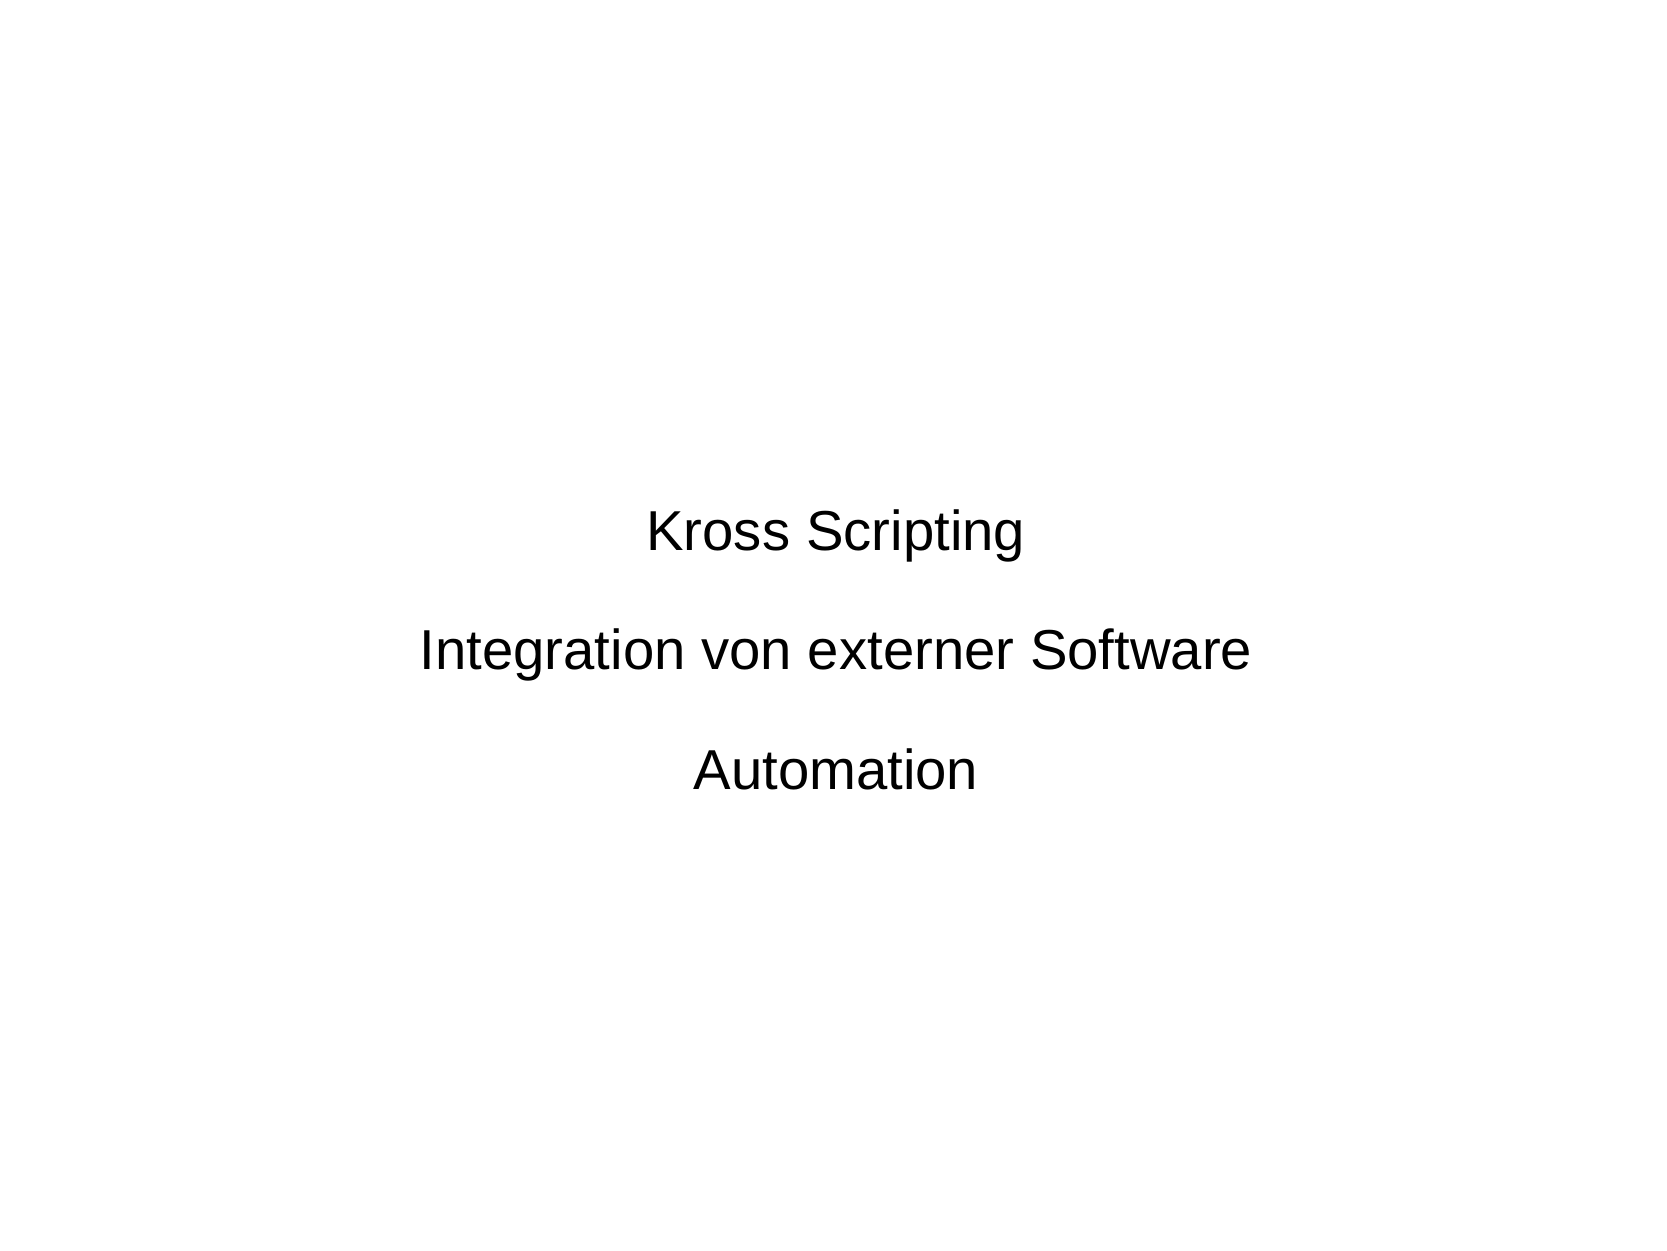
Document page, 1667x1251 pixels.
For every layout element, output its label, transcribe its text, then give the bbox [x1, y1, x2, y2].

subtitle Kross Scripting Integration von externer Software Automation [0, 502, 1667, 864]
